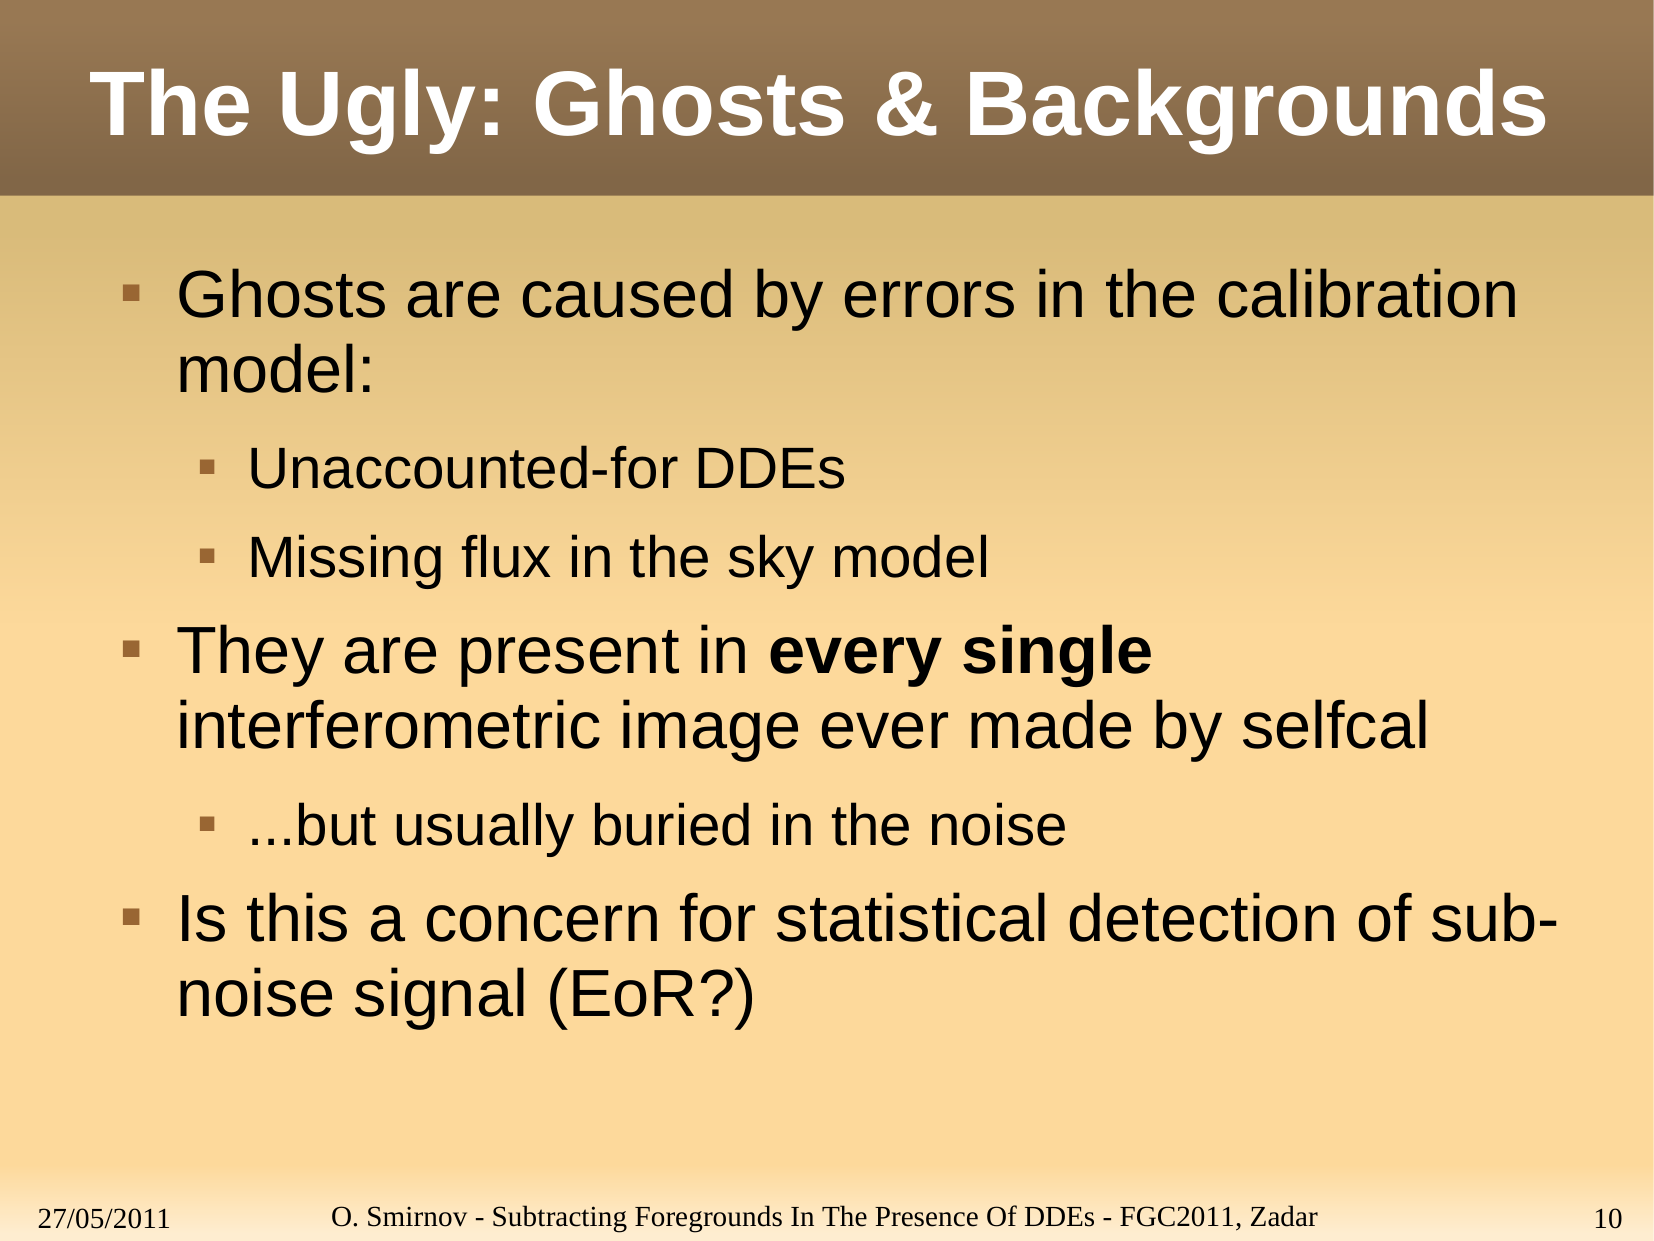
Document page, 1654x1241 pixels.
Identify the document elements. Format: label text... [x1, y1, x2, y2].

list Ghosts are caused by errors in the calibration model: Unaccounted-for DDEs Missing flux in the sky model They are present in every single interferometric image ever made by selfcal ...but usually buried in the noise Is this a concern for statistical detection of sub-noise signal (EoR?) [105, 256, 1594, 1061]
picture [0, 0, 1654, 1241]
title The Ugly: Ghosts & Backgrounds [76, 7, 1565, 200]
